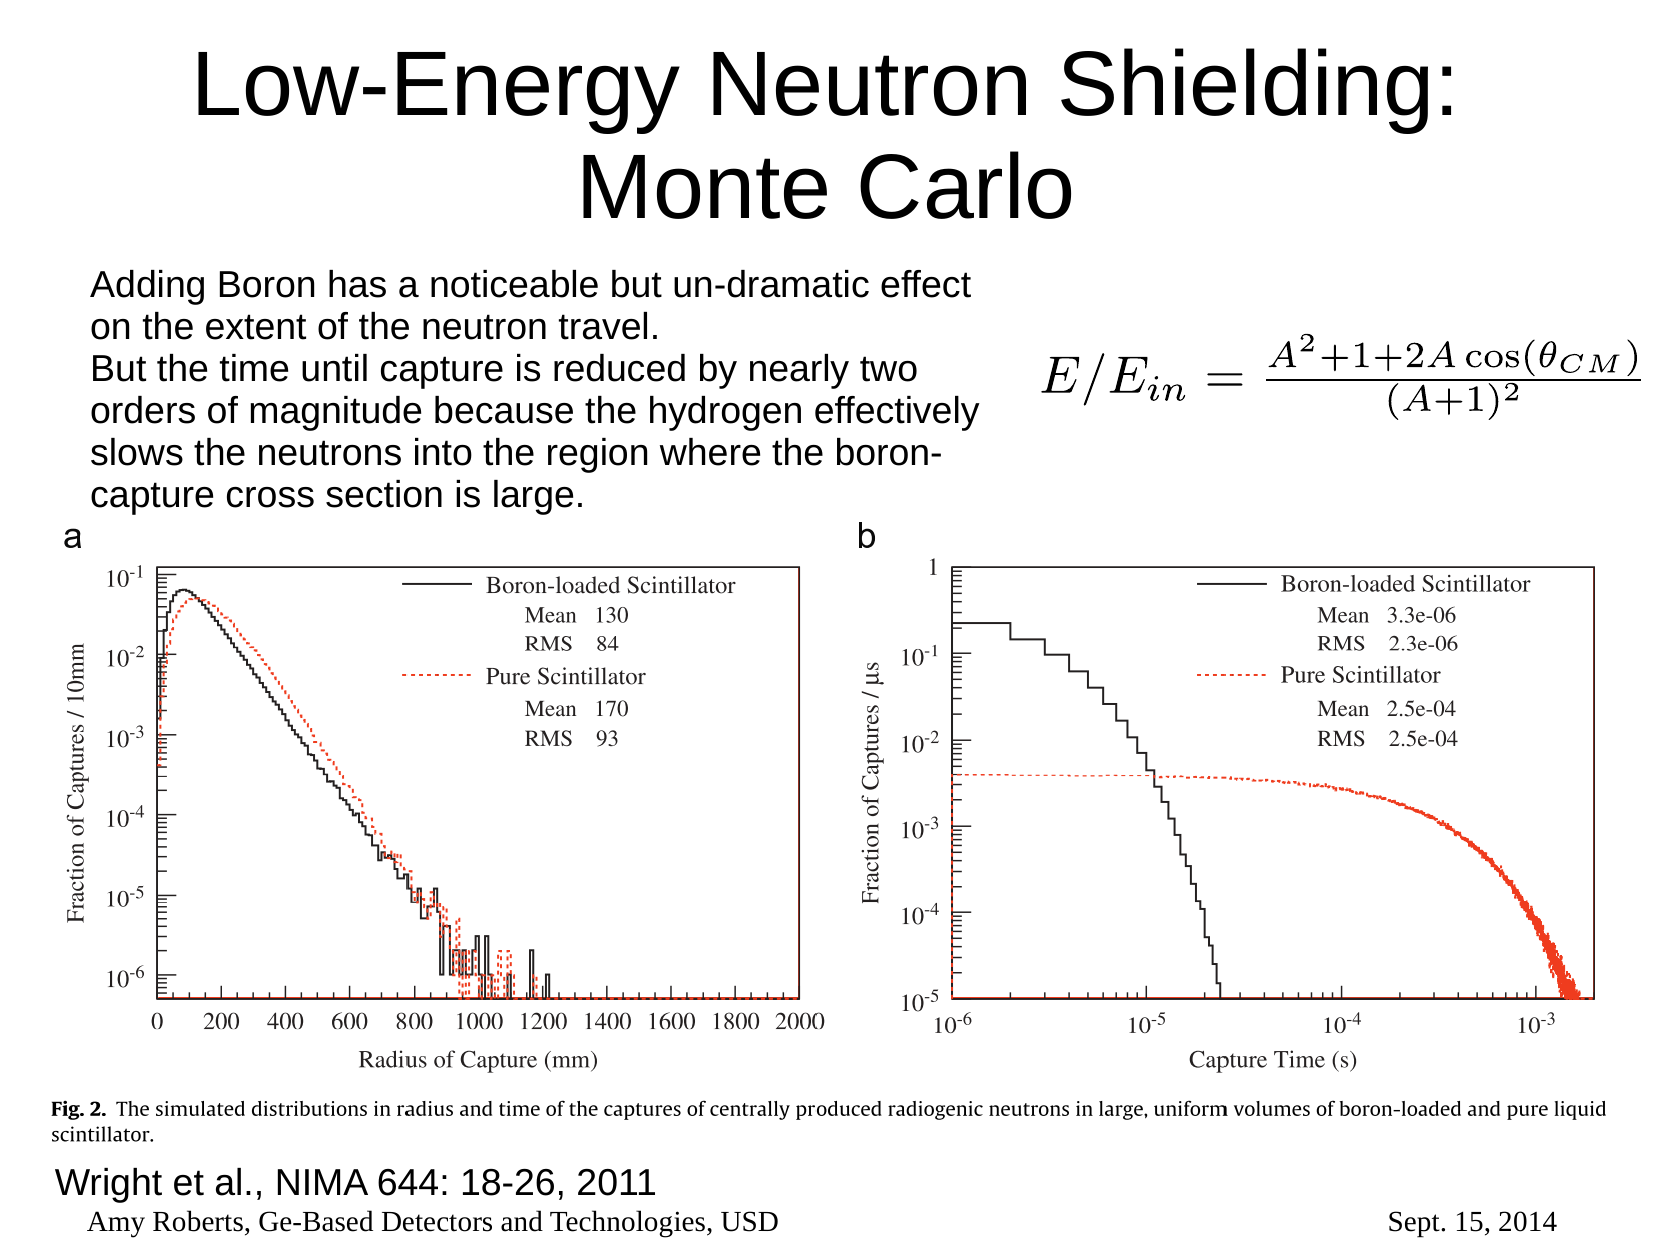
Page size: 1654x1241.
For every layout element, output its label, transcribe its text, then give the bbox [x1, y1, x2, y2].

picture [1040, 333, 1641, 421]
title Low-Energy Neutron Shielding: Monte Carlo [82, 31, 1571, 239]
picture [0, 522, 1634, 1157]
text_box Wright et al., NIMA 644: 18-26, 2011 [40, 1154, 956, 1211]
text_box Adding Boron has a noticeable but un-dramatic effect on the extent of the neutron travel. But the time until capture is reduced by nearly two orders of magnitude because the hydrogen effectively slows the neutrons into the region where the boron-capture cross section is large. [75, 256, 1006, 527]
